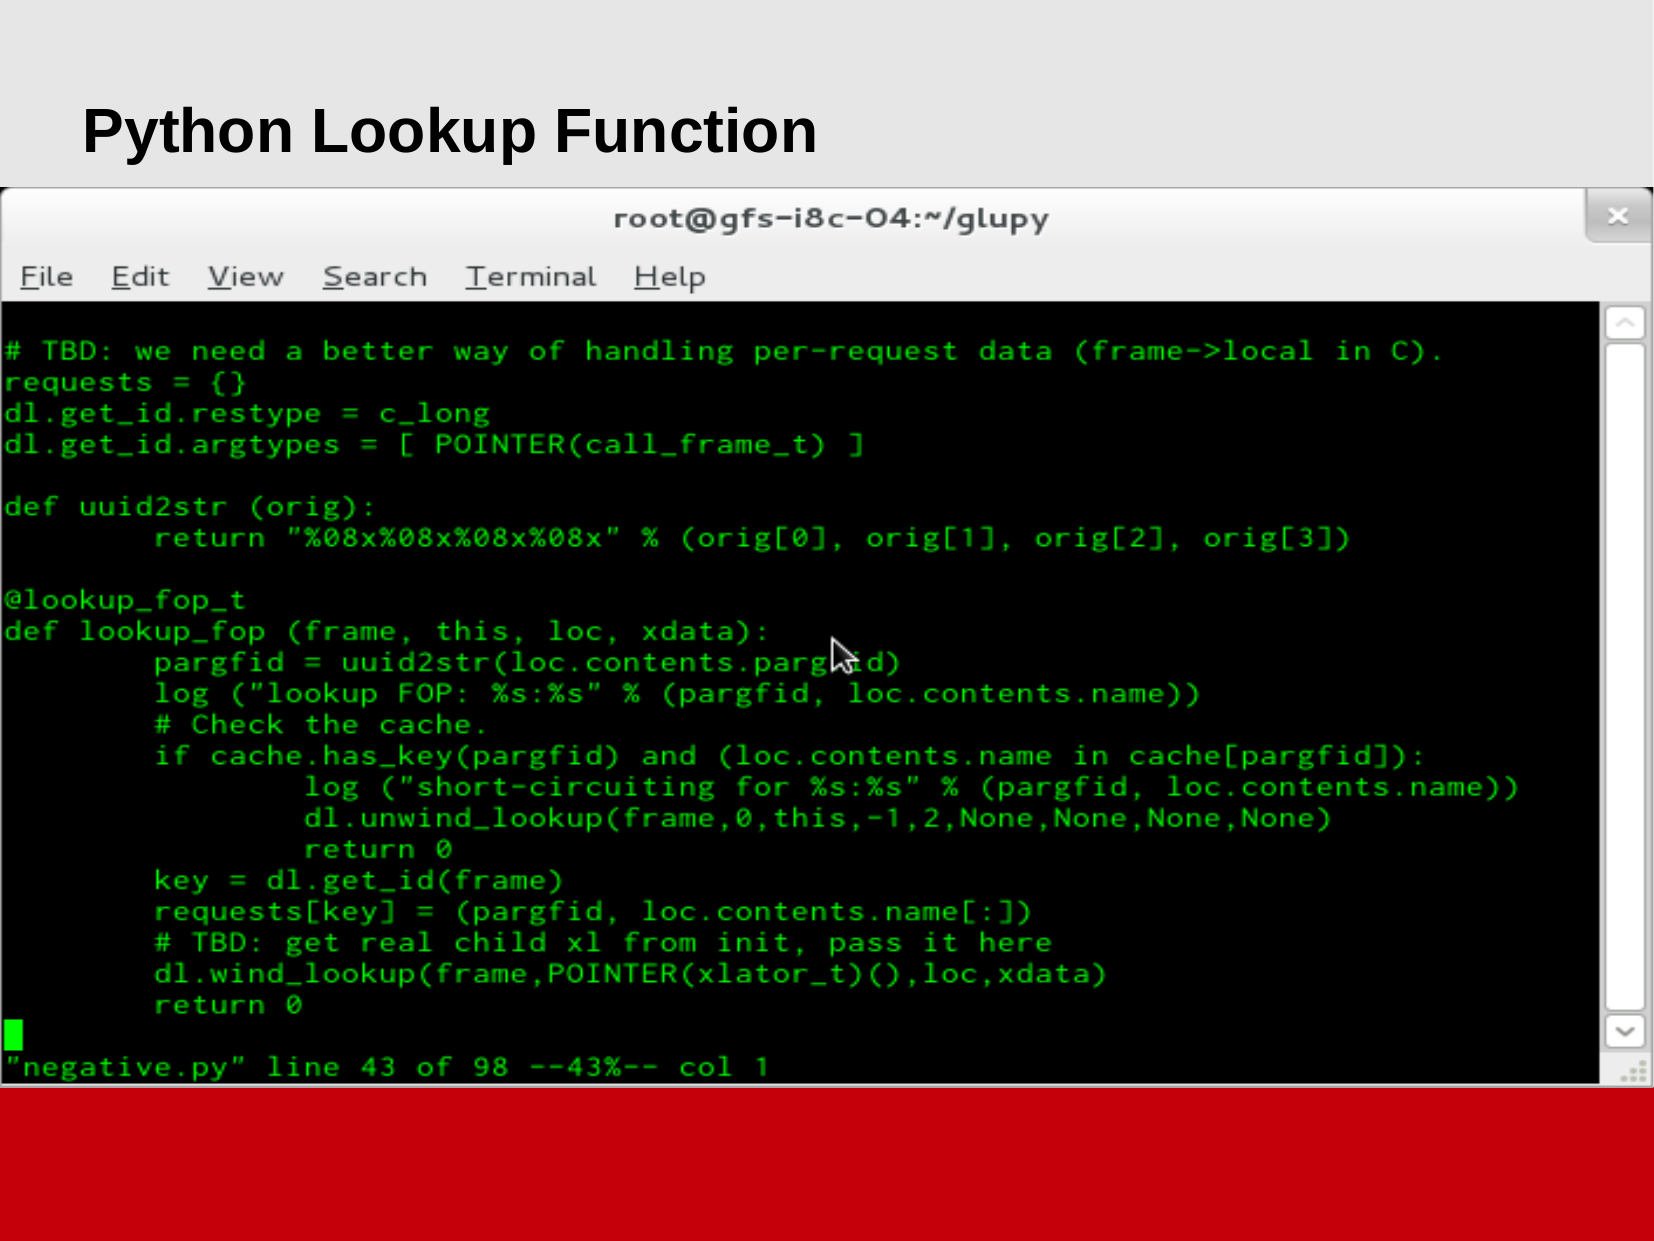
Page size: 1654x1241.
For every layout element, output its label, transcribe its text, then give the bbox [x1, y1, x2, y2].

picture [0, 187, 1654, 1088]
title Python Lookup Function [82, 37, 1571, 187]
